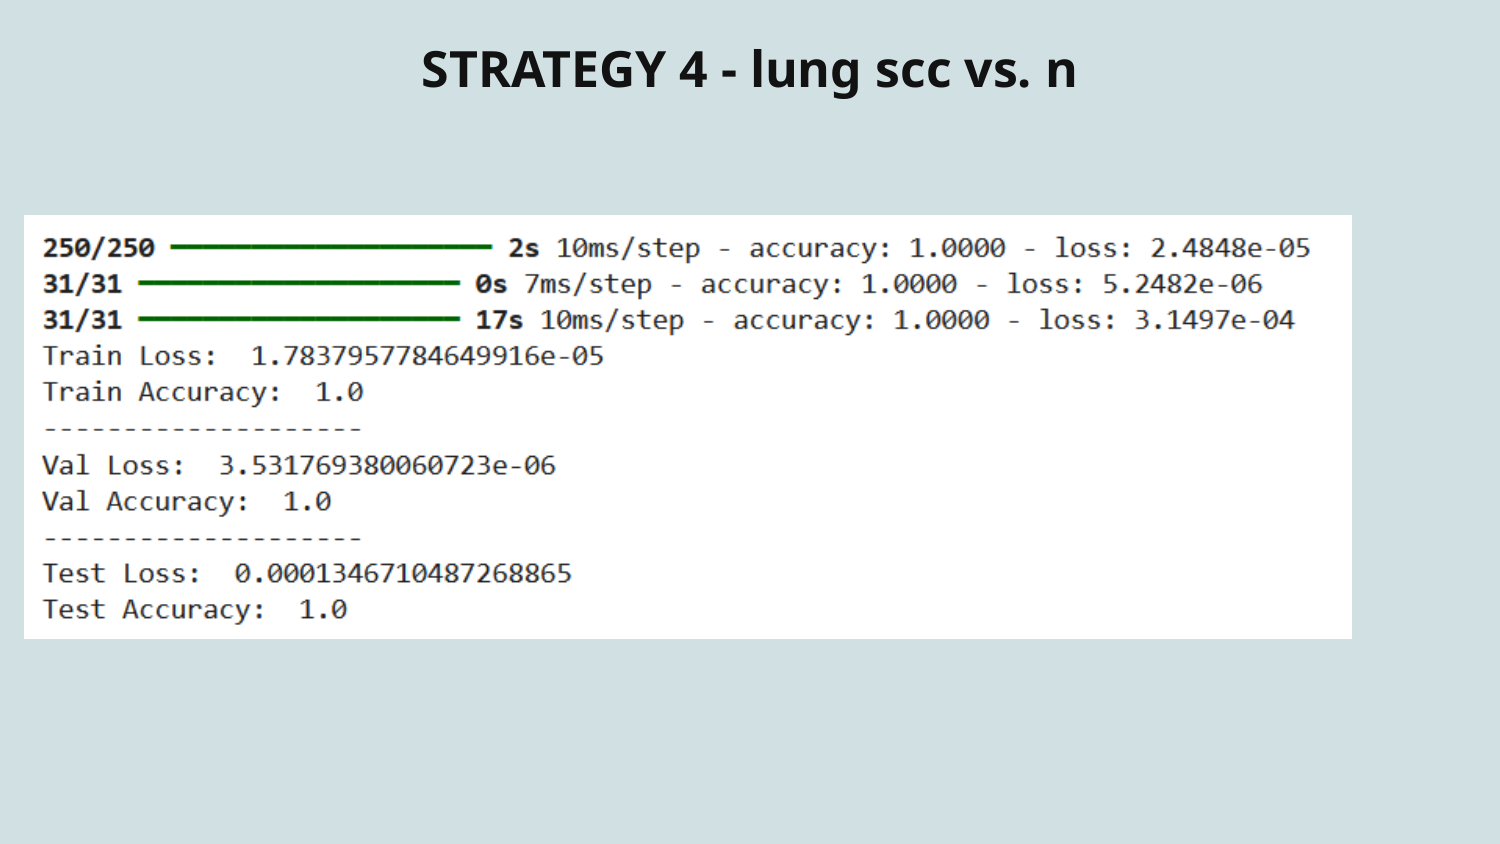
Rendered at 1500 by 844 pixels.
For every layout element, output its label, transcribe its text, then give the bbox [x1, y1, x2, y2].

list STRATEGY 4 - lung scc vs. n [0, 32, 1500, 103]
picture [24, 215, 1352, 639]
